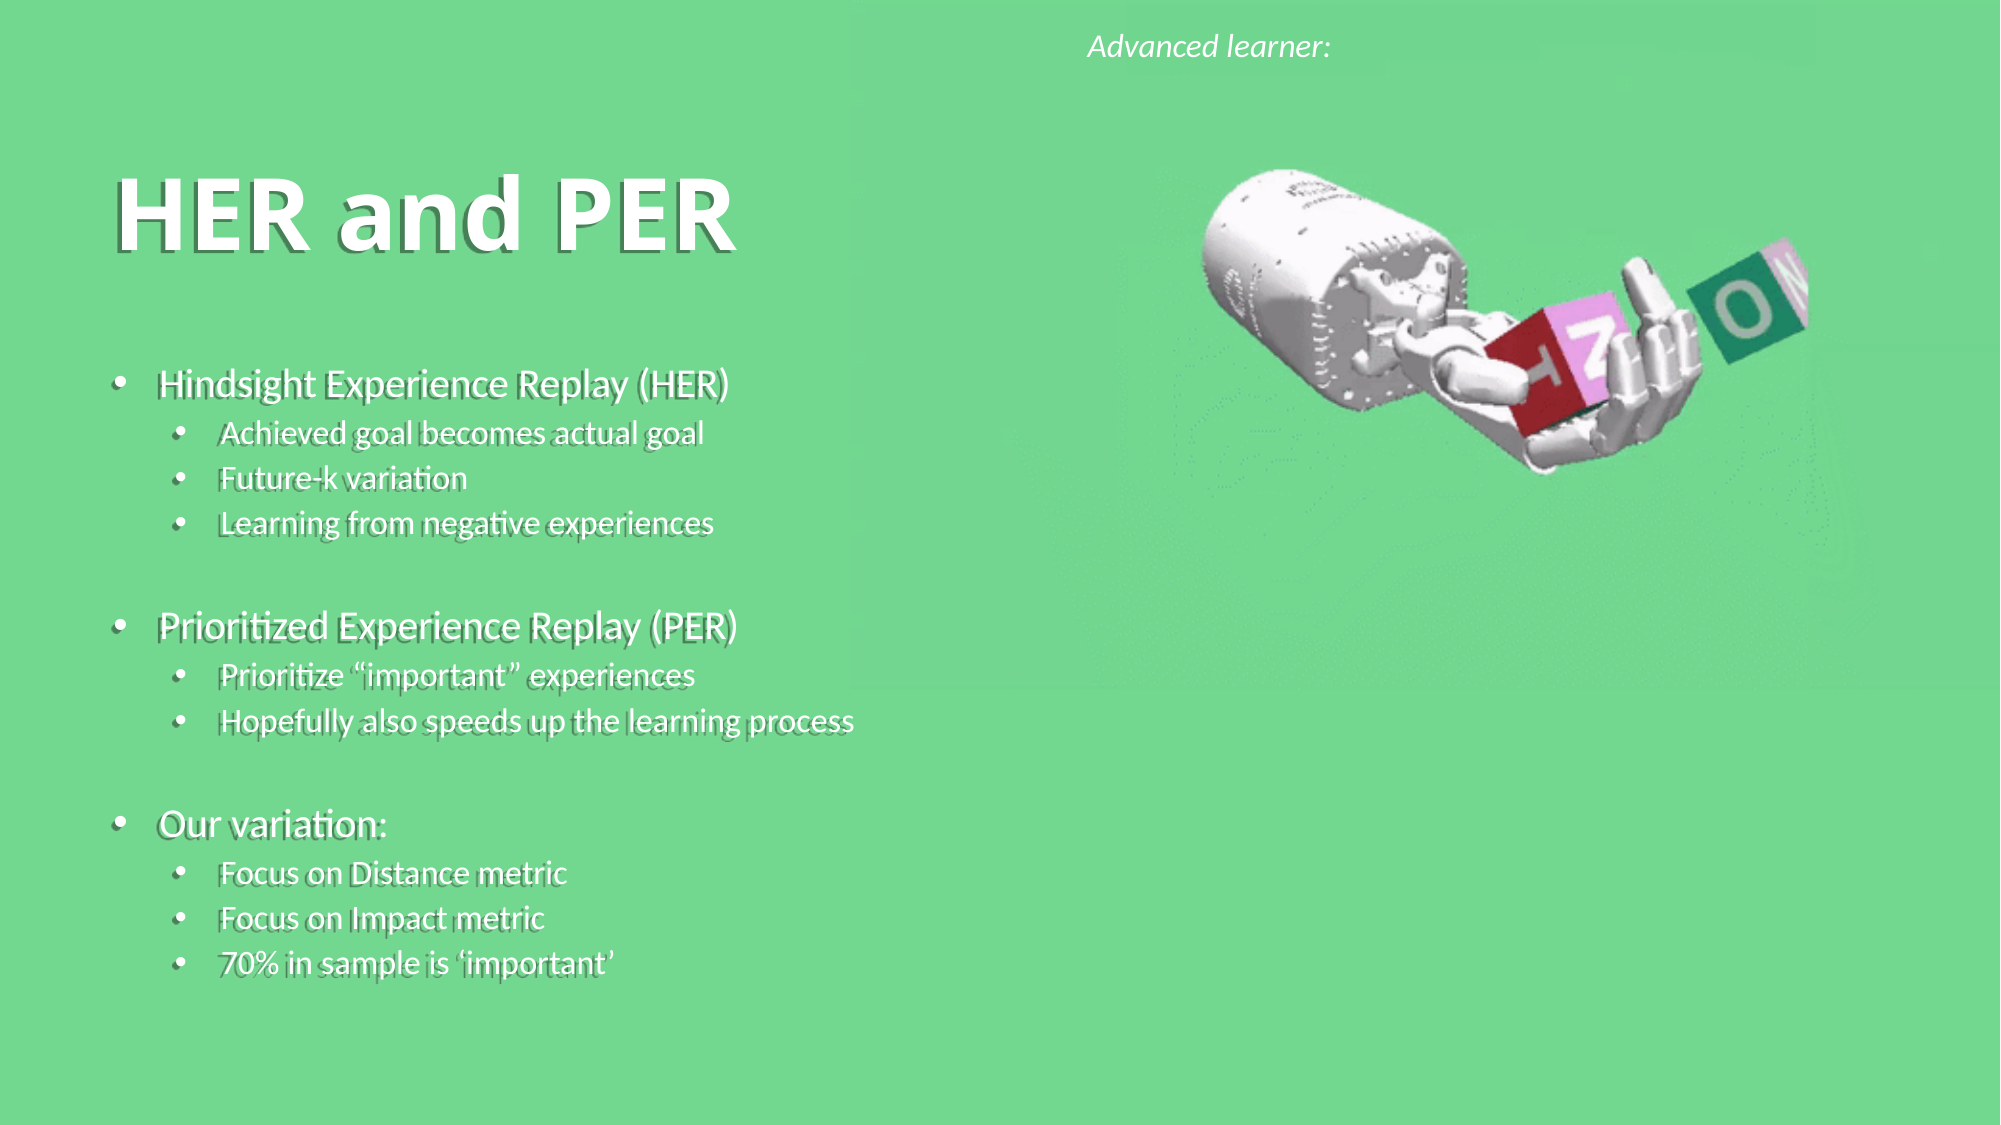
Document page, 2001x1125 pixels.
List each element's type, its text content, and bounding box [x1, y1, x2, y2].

text_box Advanced learner: [1072, 21, 1975, 75]
text_box Hindsight Experience Replay (HER) Achieved goal becomes actual goal Future-k variation Learning from negative experiences Prioritized Experience Replay (PER) Prioritize “important” experiences Hopefully also speeds up the learning process Our variation: Focus on Distance metric Focus on Impact metric 70% in sample is ‘important’ [98, 354, 1105, 998]
text_box HER and PER [98, 142, 1105, 280]
picture [850, 0, 2000, 690]
